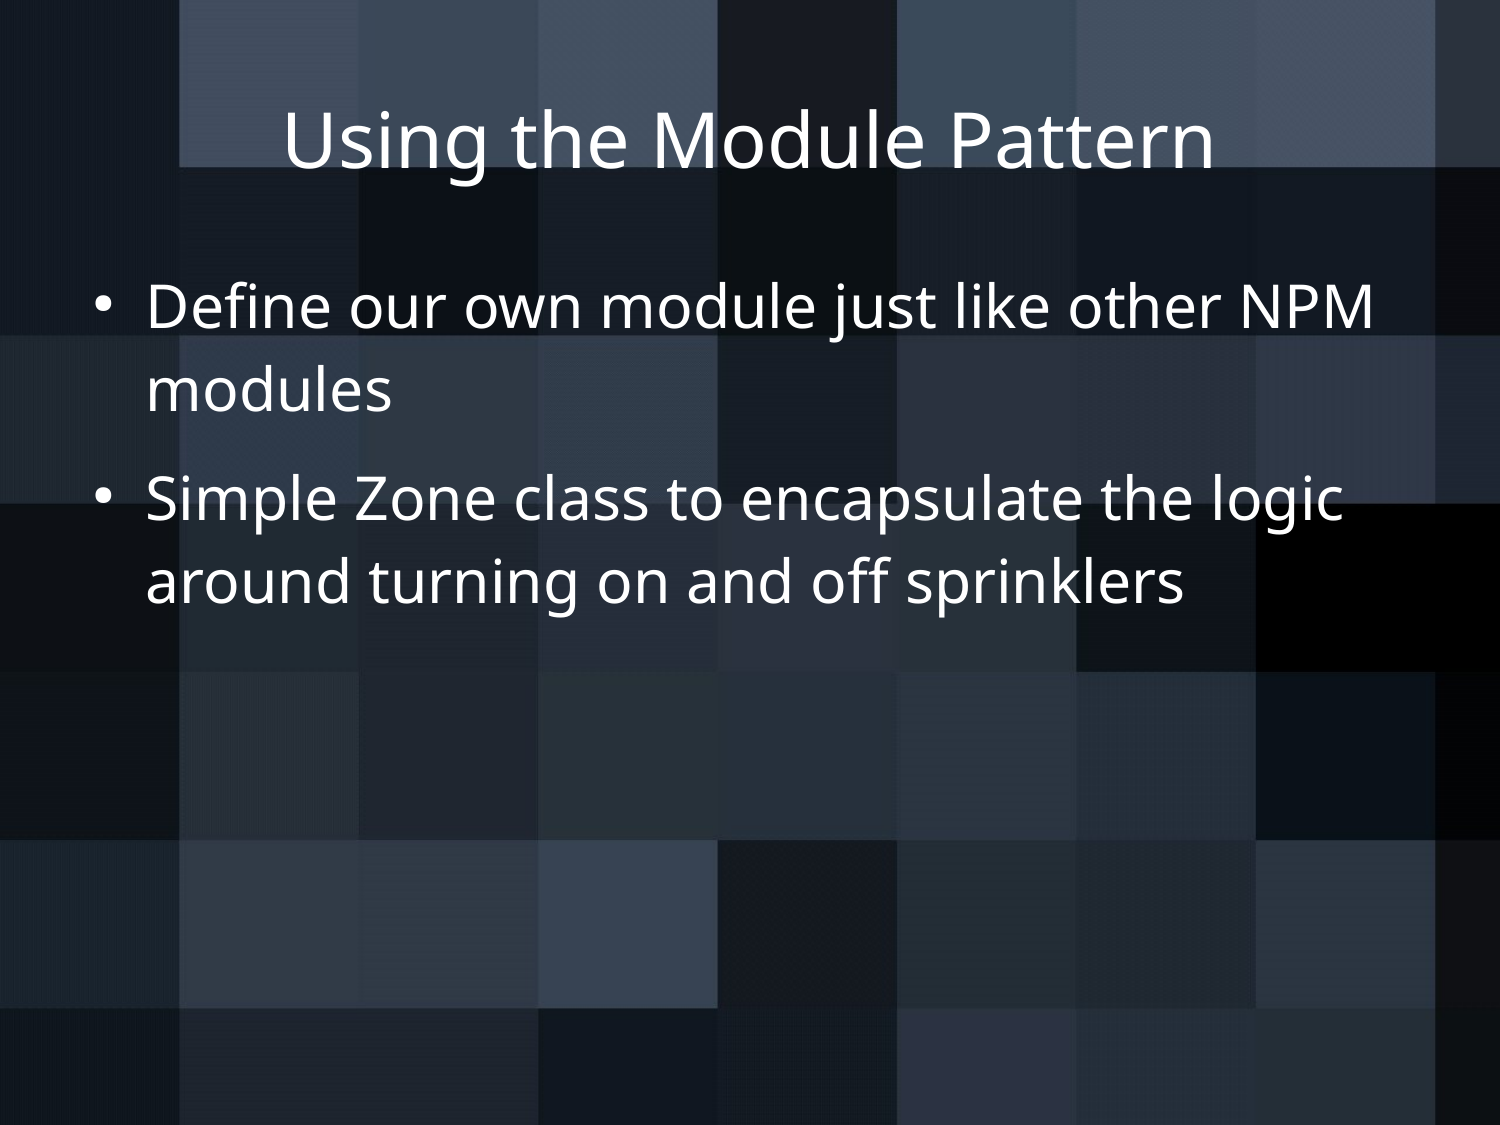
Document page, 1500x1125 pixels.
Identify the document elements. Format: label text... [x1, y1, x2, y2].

title Using the Module Pattern [75, 44, 1425, 233]
picture [0, 0, 1500, 1125]
list Define our own module just like other NPM modules Simple Zone class to encapsulate the logic around turning on and off sprinklers [75, 263, 1425, 916]
